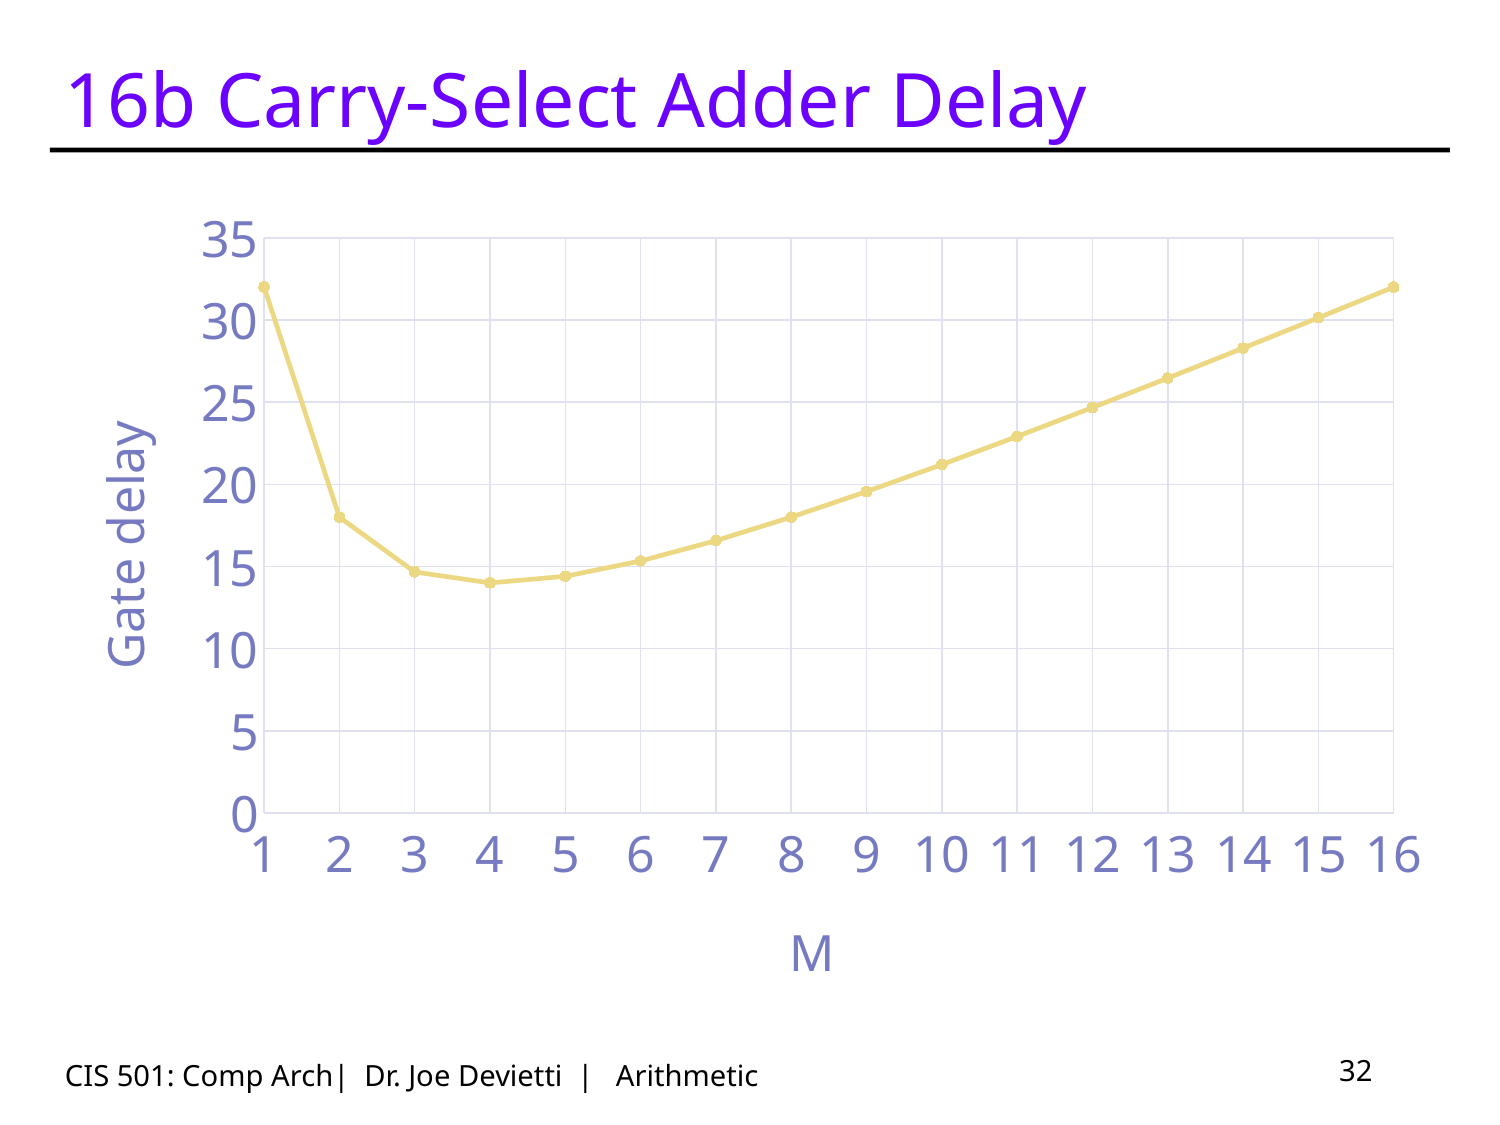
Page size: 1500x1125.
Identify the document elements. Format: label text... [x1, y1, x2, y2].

text_box 16b Carry-Select Adder Delay [49, 37, 1363, 150]
text_box <number> [1074, 1049, 1388, 1100]
text_box CIS 501: Comp Arch| Dr. Joe Devietti | Arithmetic [49, 1049, 988, 1100]
chart [50, 187, 1450, 1025]
